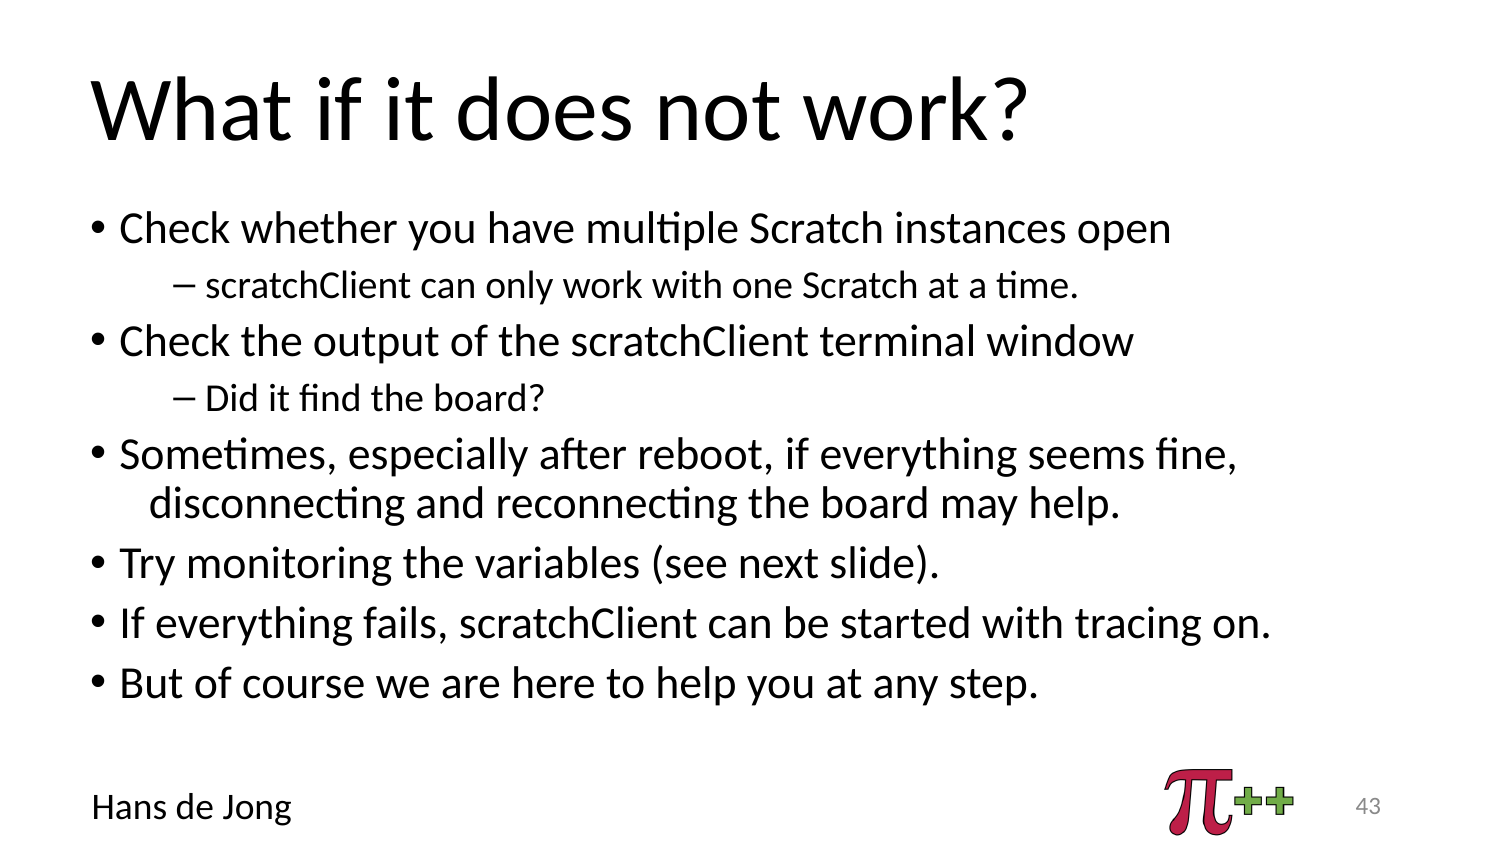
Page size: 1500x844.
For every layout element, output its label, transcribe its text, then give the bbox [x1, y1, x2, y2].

text_box 43 [1340, 782, 1426, 827]
title What if it does not work? [75, 33, 1426, 175]
list Check whether you have multiple Scratch instances open scratchClient can only work with one Scratch at a time. Check the output of the scratchClient terminal window Did it find the board? Sometimes, especially after reboot, if everything seems fine, disconnecting and reconnecting the board may help. Try monitoring the variables (see next slide). If everything fails, scratchClient can be started with tracing on. But of course we are here to help you at any step. [75, 196, 1426, 754]
